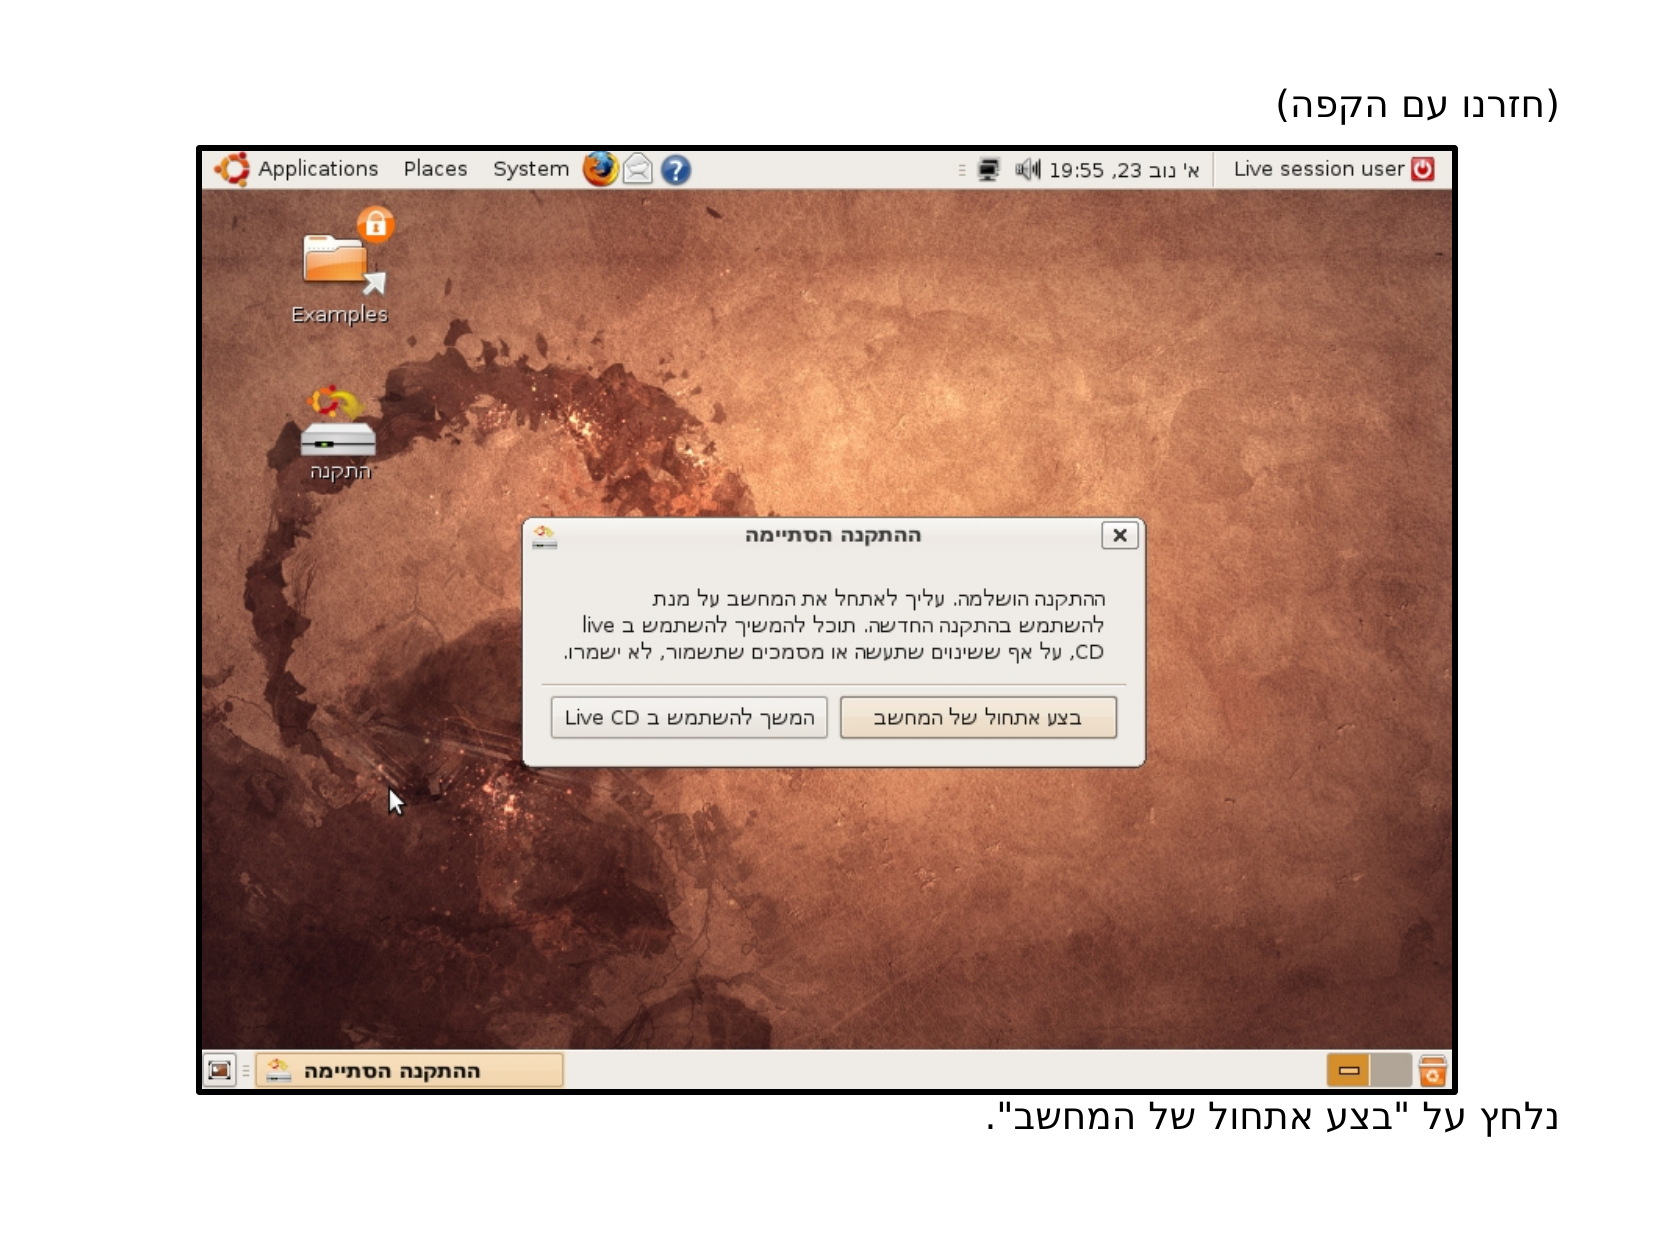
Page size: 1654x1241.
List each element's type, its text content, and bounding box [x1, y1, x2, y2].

text_box (חזרנו עם הקפה) [225, 75, 1576, 136]
picture [201, 151, 1452, 1089]
text_box נלחץ על "בצע אתחול של המחשב". [75, 1087, 1576, 1241]
